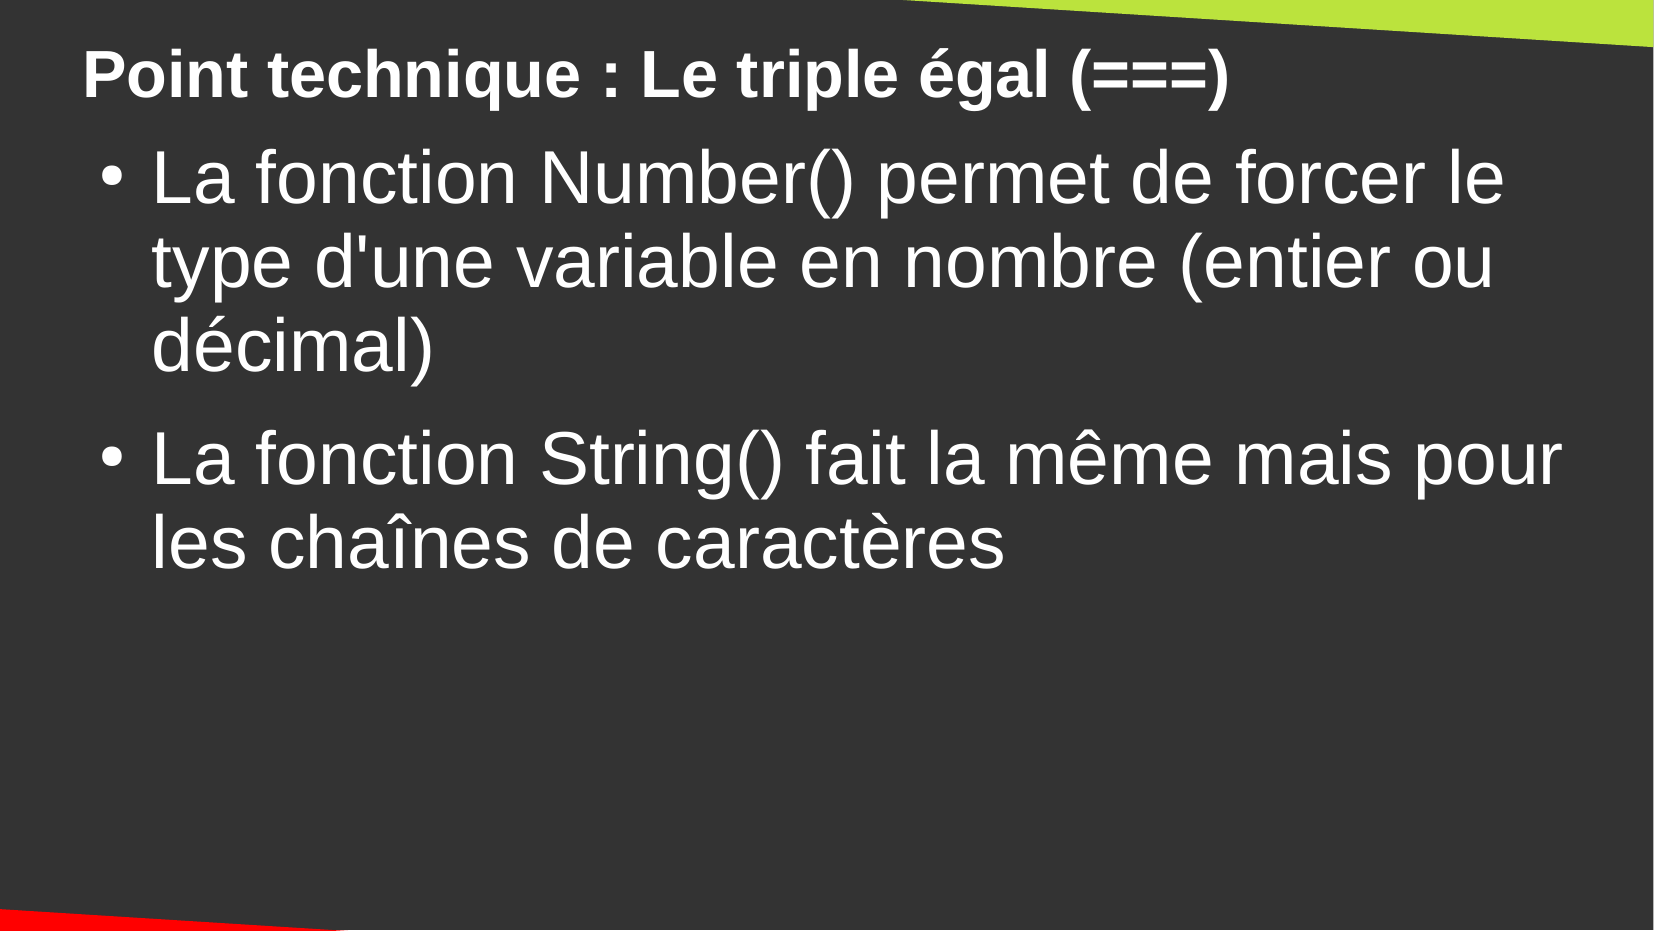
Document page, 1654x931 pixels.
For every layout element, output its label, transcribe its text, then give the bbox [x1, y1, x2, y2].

title Point technique : Le triple égal (===) [82, 37, 1571, 114]
text_box [0, 909, 349, 931]
list La fonction Number() permet de forcer le type d'une variable en nombre (entier ou décimal) La fonction String() fait la même mais pour les chaînes de caractères [80, 135, 1620, 697]
text_box [903, 0, 1654, 48]
